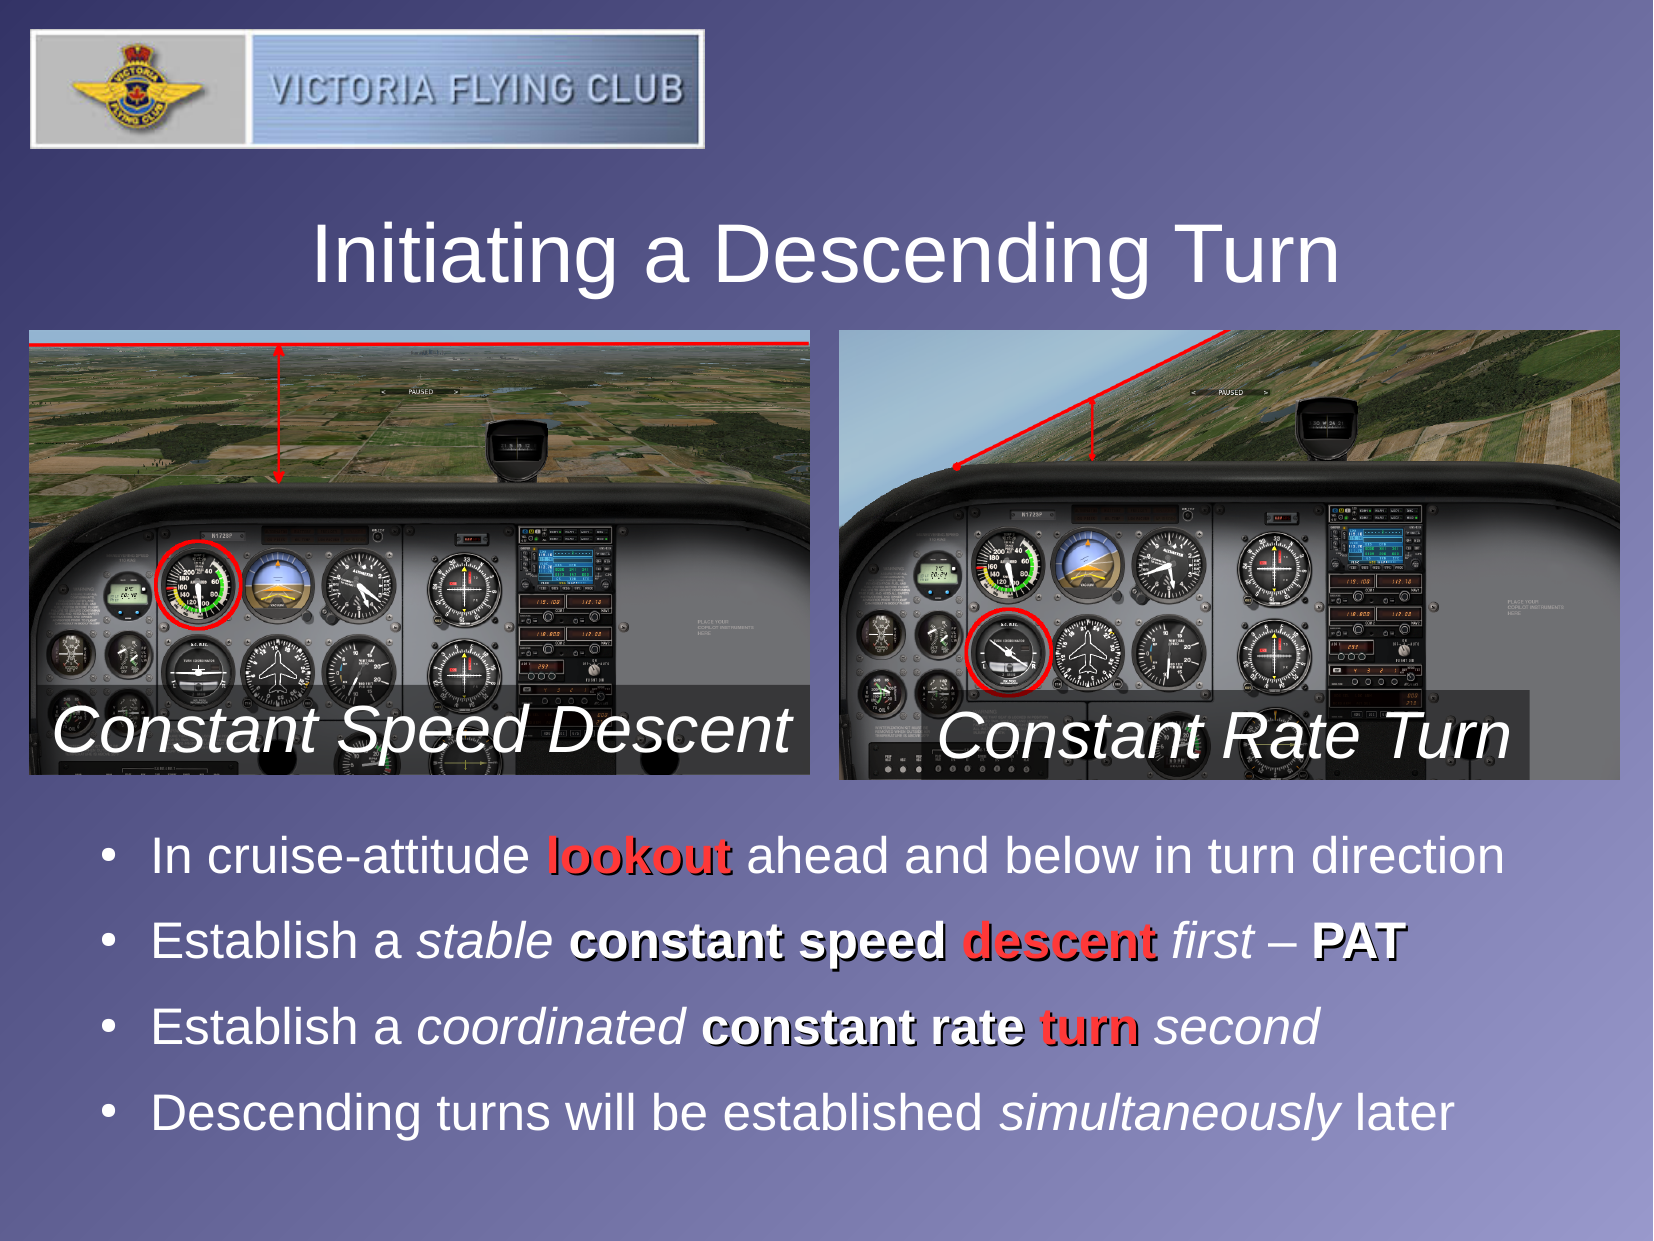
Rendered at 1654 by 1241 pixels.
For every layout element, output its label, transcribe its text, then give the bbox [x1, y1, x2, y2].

list In cruise-attitude lookout ahead and below in turn direction Establish a stable constant speed descent first – PAT Establish a coordinated constant rate turn second Descending turns will be established simultaneously later [82, 826, 1571, 1187]
text_box Constant Speed Descent [36, 684, 810, 775]
picture [30, 29, 705, 149]
text_box Constant Rate Turn [921, 690, 1530, 780]
picture [839, 330, 1620, 780]
picture [29, 330, 810, 775]
title Initiating a Descending Turn [82, 150, 1571, 358]
